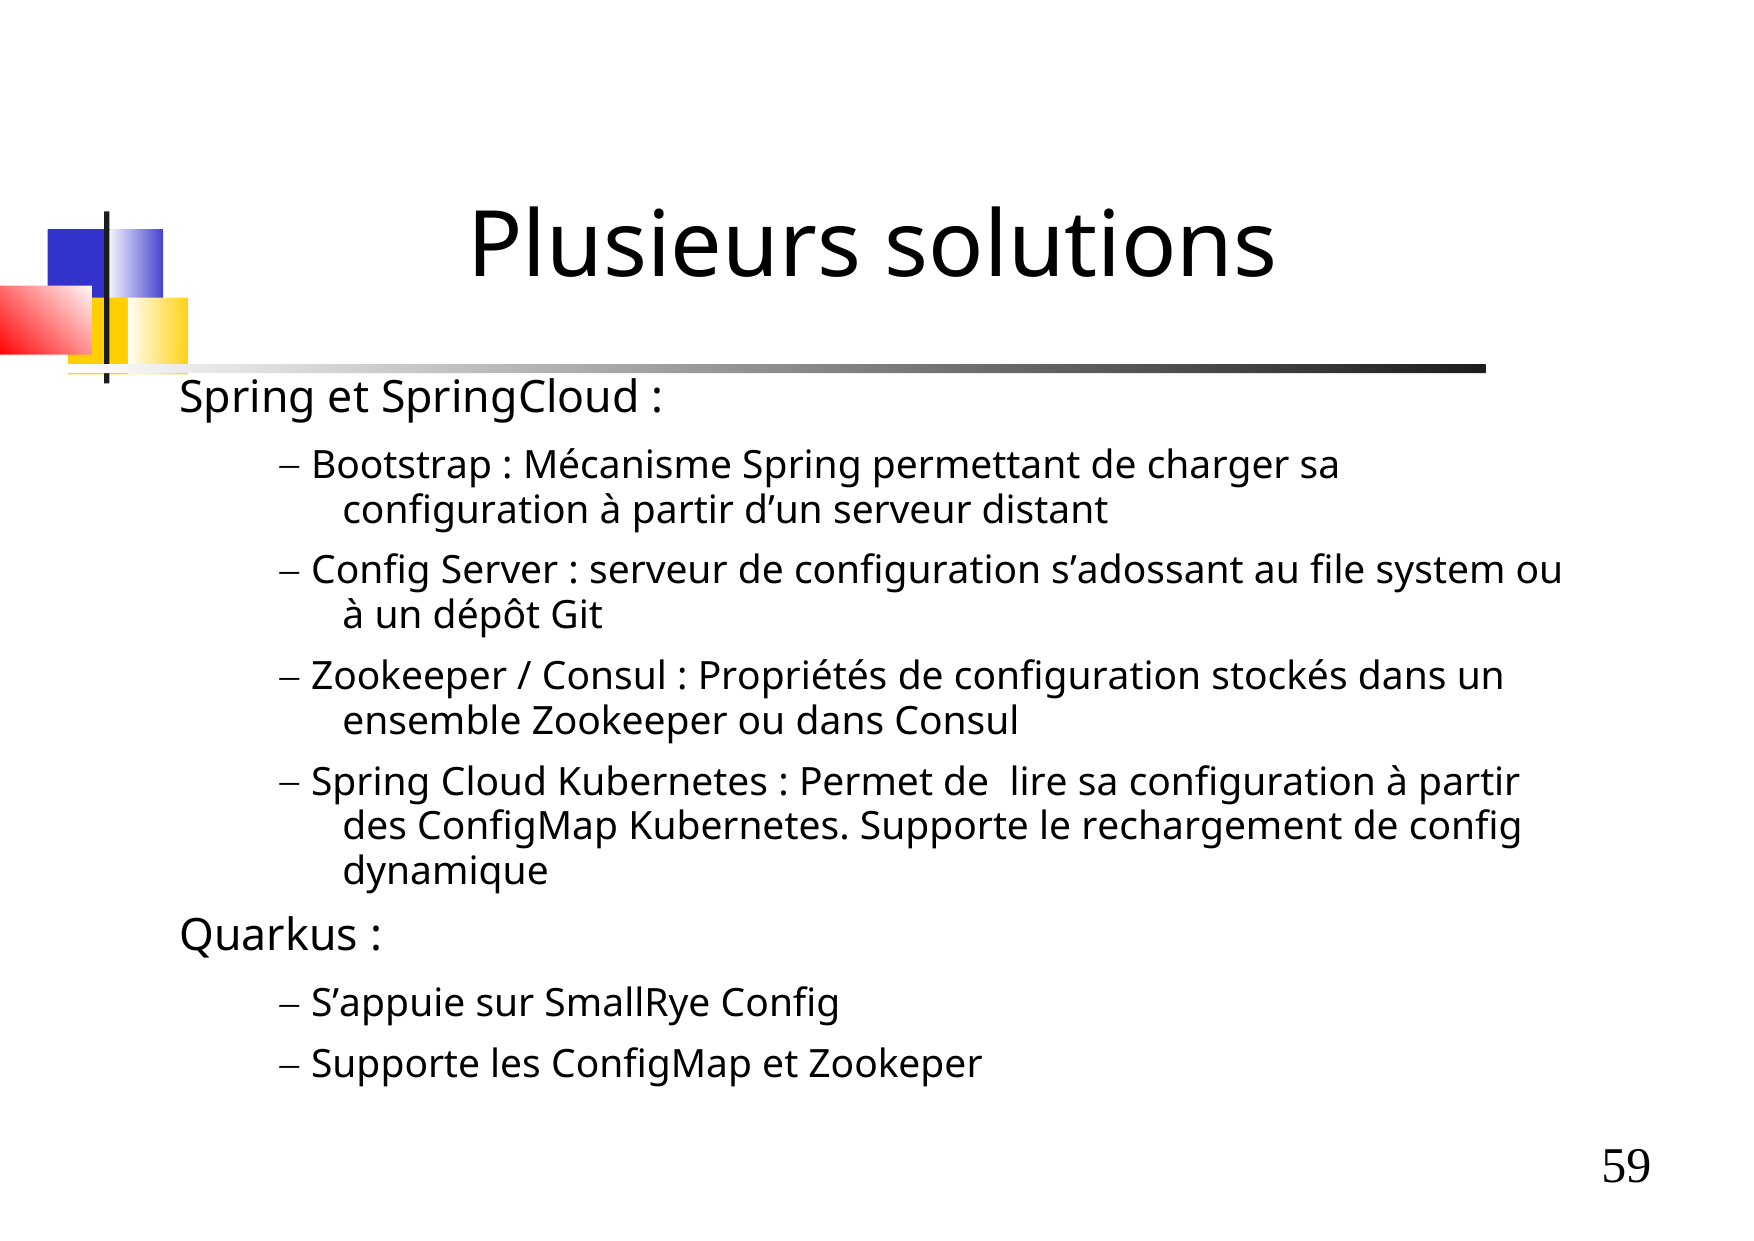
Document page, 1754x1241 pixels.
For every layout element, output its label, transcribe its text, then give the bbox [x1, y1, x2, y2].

list Spring et SpringCloud : Bootstrap : Mécanisme Spring permettant de charger sa configuration à partir d’un serveur distant Config Server : serveur de configuration s’adossant au file system ou à un dépôt Git Zookeeper / Consul : Propriétés de configuration stockés dans un ensemble Zookeeper ou dans Consul Spring Cloud Kubernetes : Permet de lire sa configuration à partir des ConfigMap Kubernetes. Supporte le rechargement de config dynamique Quarkus : S’appuie sur SmallRye Config Supporte les ConfigMap et Zookeper [179, 371, 1567, 1091]
title Plusieurs solutions [179, 139, 1567, 351]
